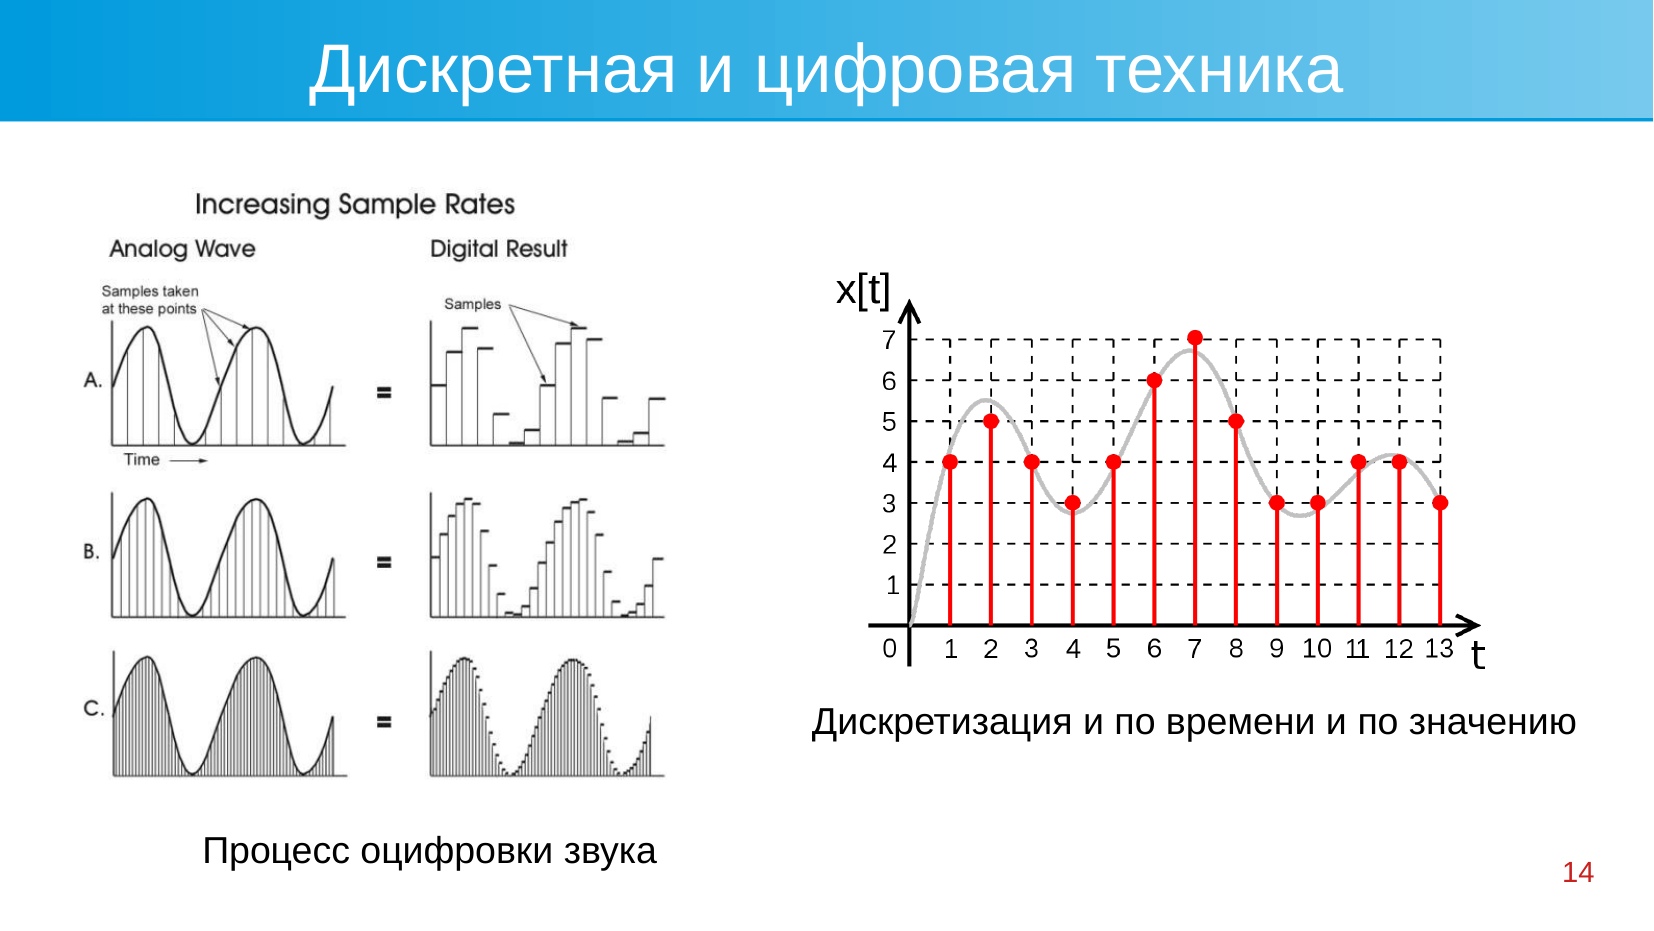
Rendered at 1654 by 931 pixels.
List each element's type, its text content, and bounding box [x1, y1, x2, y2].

title Дискретная и цифровая техника [59, 29, 1595, 108]
text_box Дискретизация и по времени и по значению [797, 693, 1593, 751]
text_box Процесс оцифровки звука [187, 822, 672, 880]
picture [75, 187, 675, 788]
picture [825, 262, 1501, 679]
